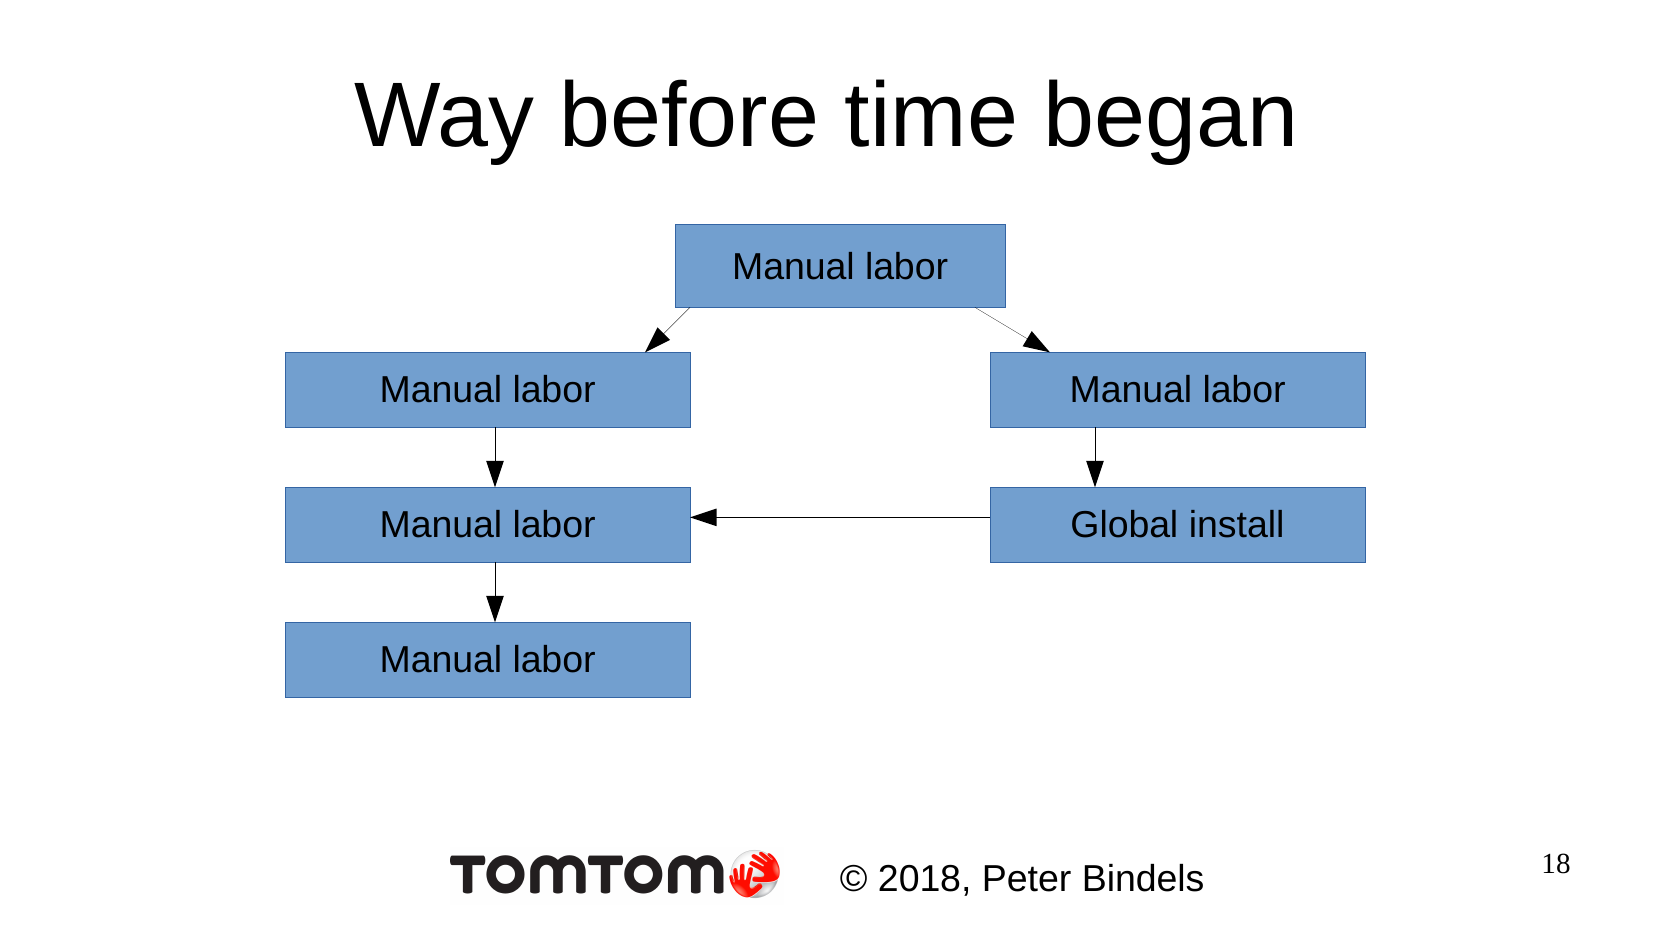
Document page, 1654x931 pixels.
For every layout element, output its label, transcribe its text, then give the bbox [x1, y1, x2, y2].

title Way before time began [82, 28, 1571, 201]
text_box Manual labor [675, 224, 1006, 308]
text_box Manual labor [285, 487, 691, 563]
picture [450, 847, 784, 905]
text_box Manual labor [285, 622, 691, 698]
text_box Manual labor [990, 352, 1366, 428]
text_box Global install [990, 487, 1366, 563]
text_box Manual labor [285, 352, 691, 428]
